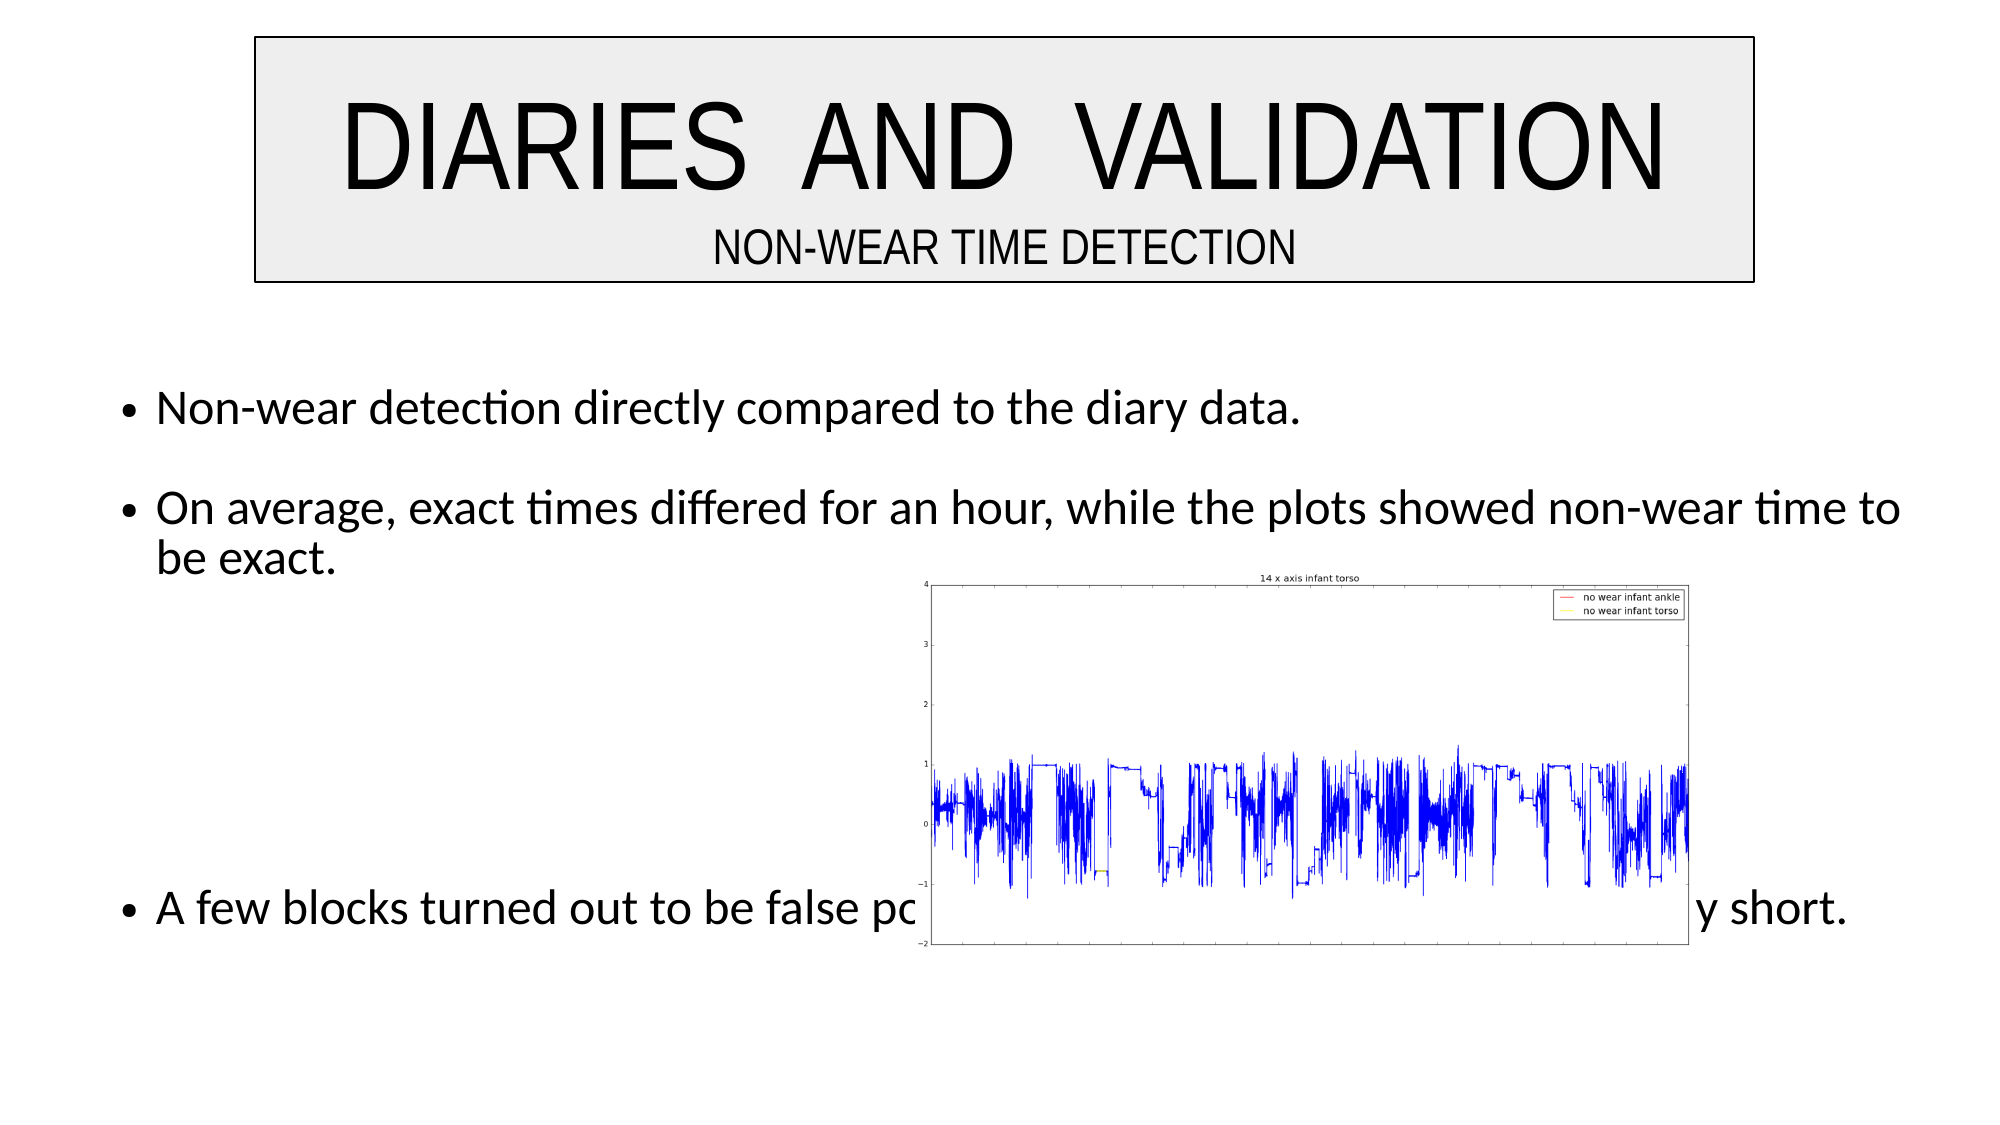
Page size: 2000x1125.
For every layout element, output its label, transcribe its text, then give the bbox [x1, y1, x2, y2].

text_box Non-wear detection directly compared to the diary data. On average, exact times differed for an hour, while the plots showed non-wear time to be exact. A few blocks turned out to be false positive and false negatives, all being very short. [34, 379, 1936, 1125]
picture [915, 569, 1696, 954]
text_box DIARIES AND VALIDATION NON-WEAR TIME DETECTION [254, 36, 1755, 283]
